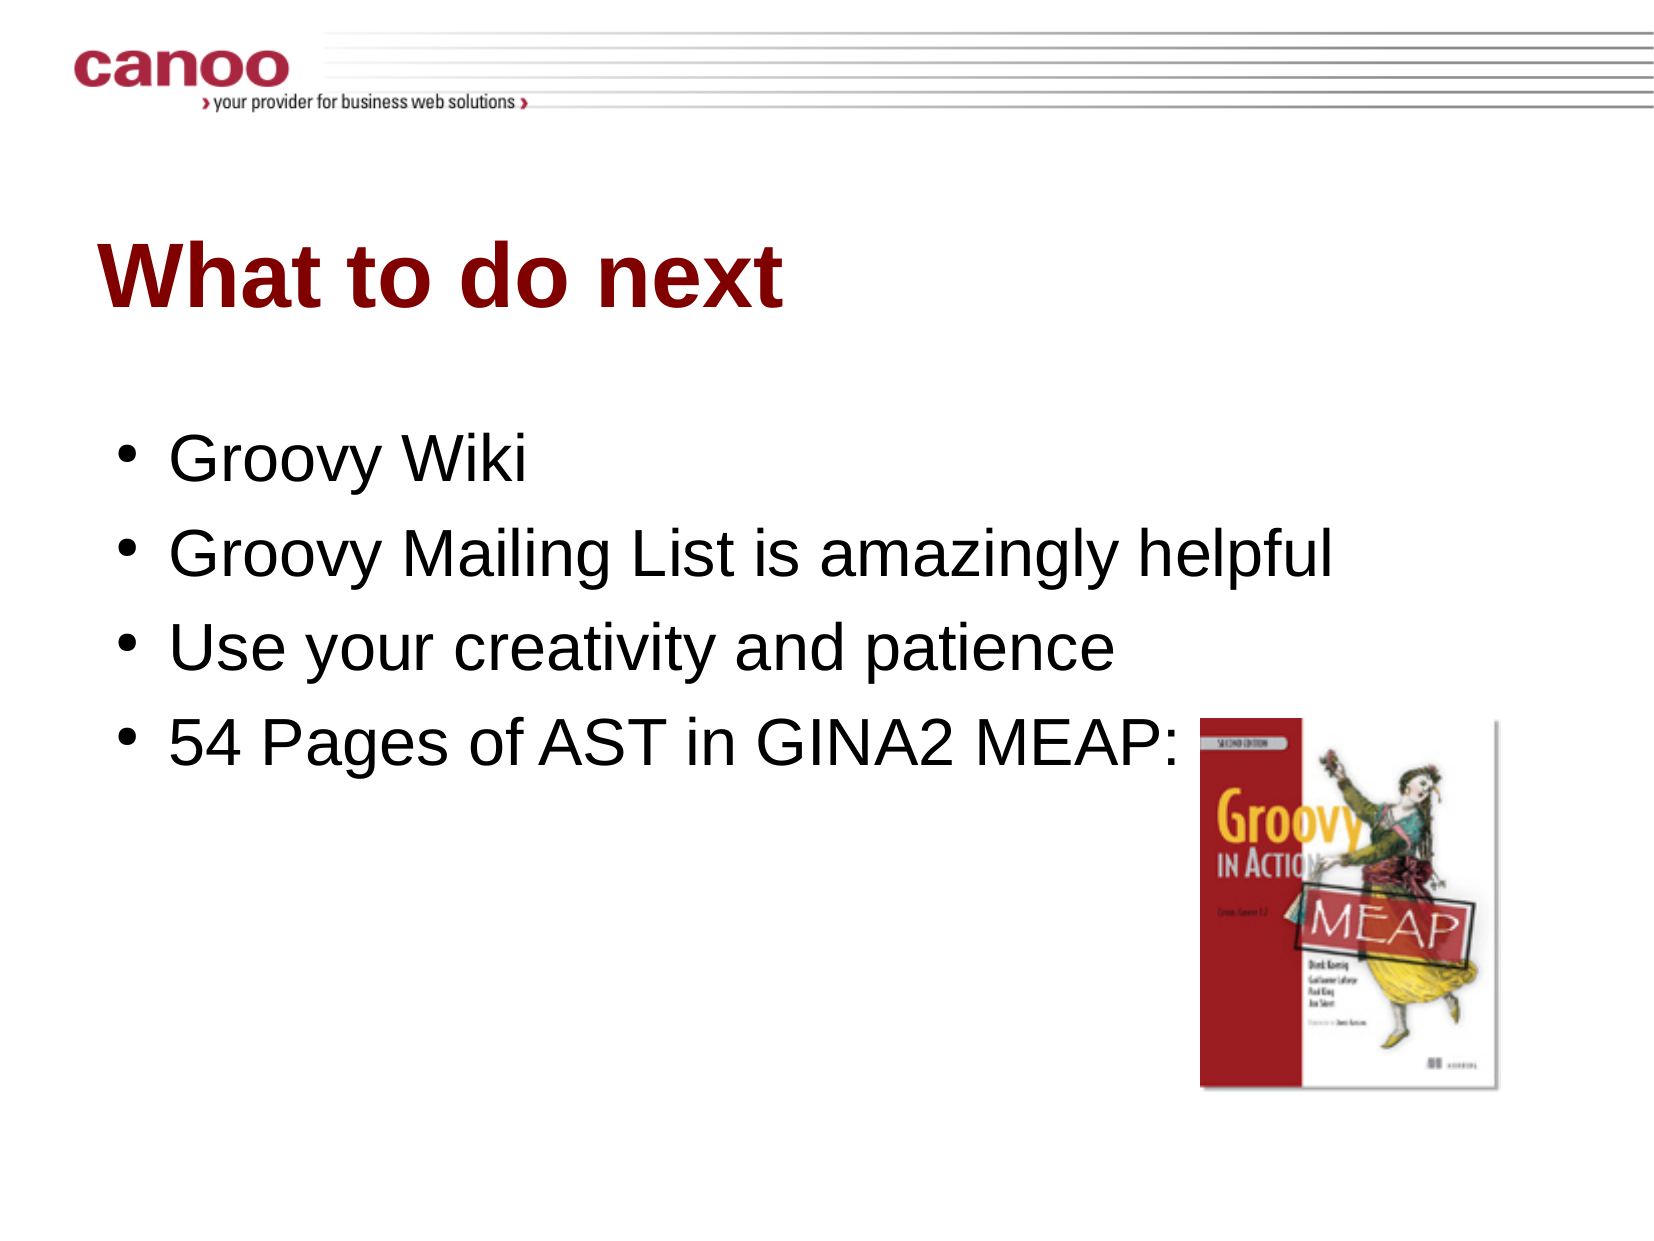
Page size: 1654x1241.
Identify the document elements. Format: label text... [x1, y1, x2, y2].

picture [1200, 718, 1501, 1094]
picture [0, 0, 1654, 166]
title What to do next [82, 167, 1571, 375]
list Groovy Wiki Groovy Mailing List is amazingly helpful Use your creativity and patience 54 Pages of AST in GINA2 MEAP: [82, 407, 1571, 1226]
